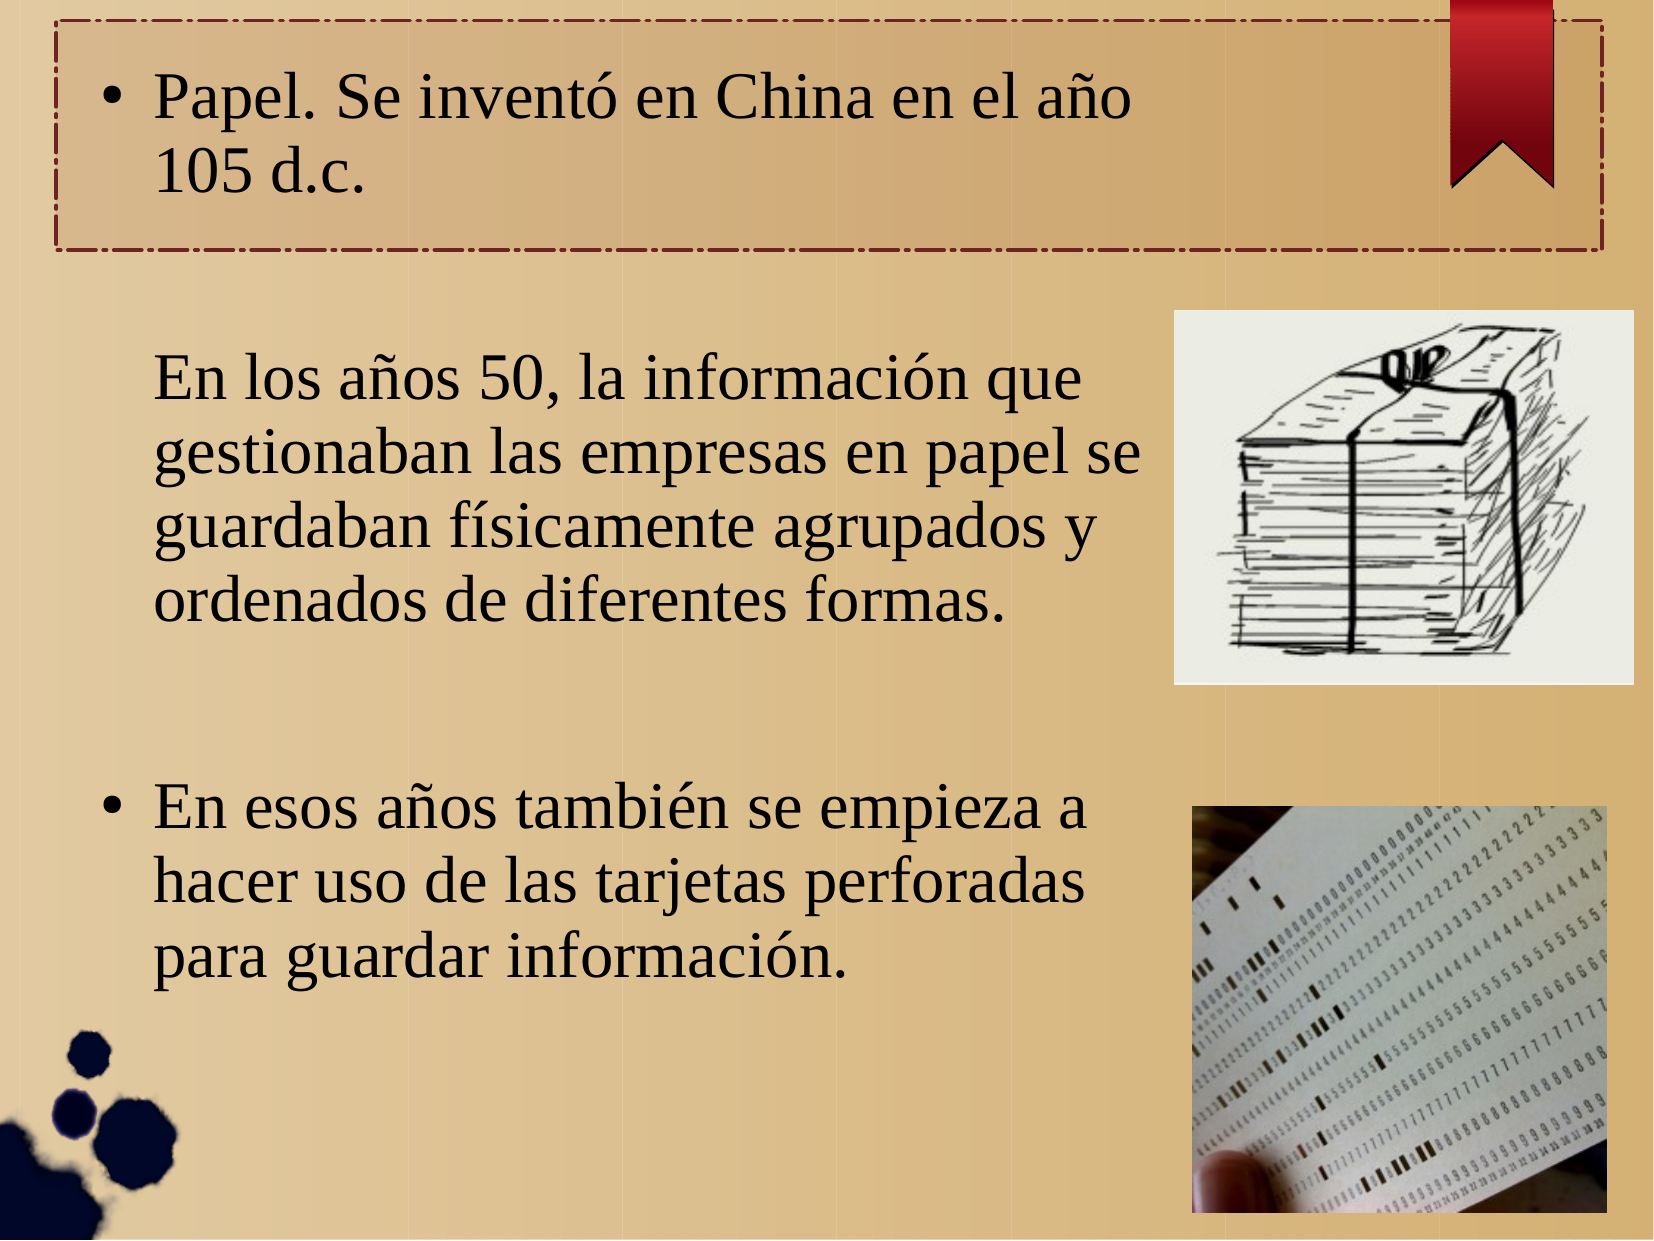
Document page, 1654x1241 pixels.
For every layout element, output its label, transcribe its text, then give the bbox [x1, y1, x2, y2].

picture [1192, 806, 1607, 1213]
text_box [817, 326, 848, 420]
list Papel. Se inventó en China en el año 105 d.c. En los años 50, la información que gestionaban las empresas en papel se guardaban físicamente agrupados y ordenados de diferentes formas. En esos años también se empieza a hacer uso de las tarjetas perforadas para guardar información. [82, 59, 1146, 1010]
picture [1174, 310, 1634, 686]
